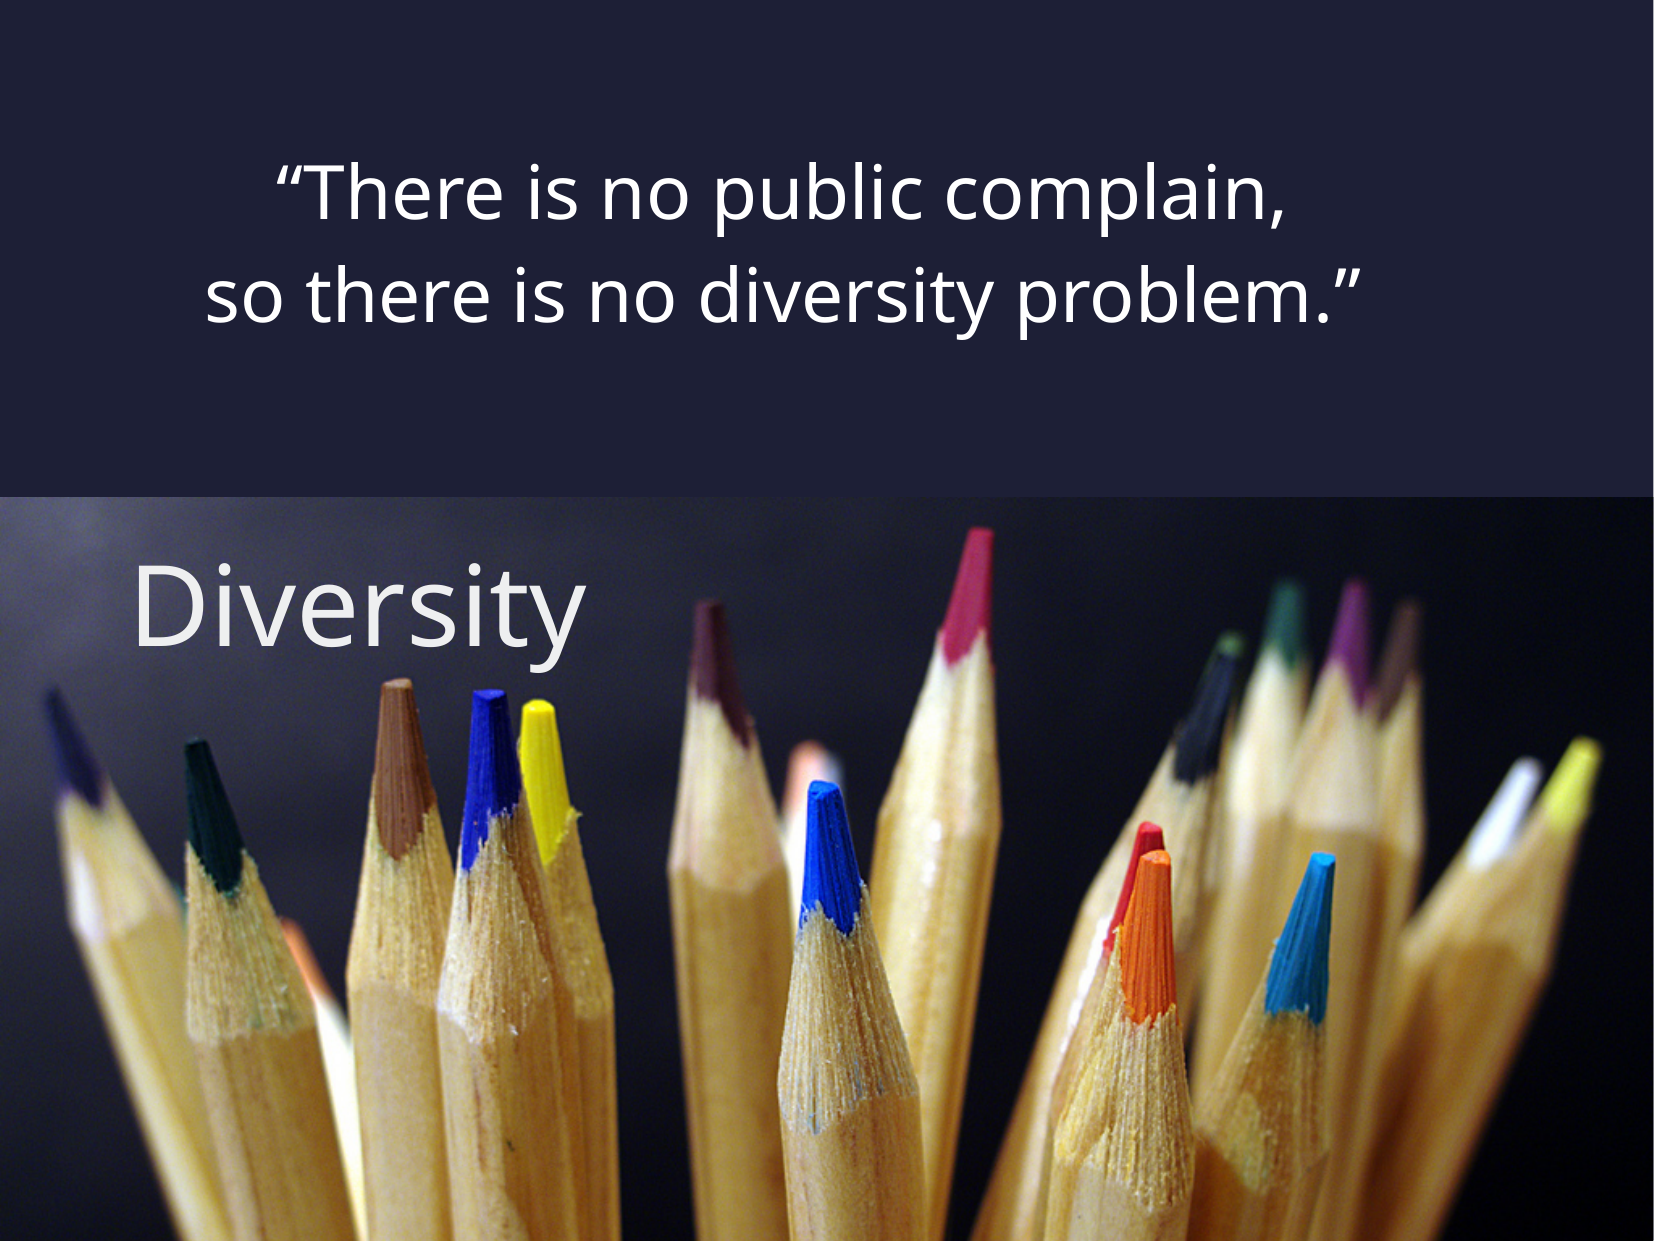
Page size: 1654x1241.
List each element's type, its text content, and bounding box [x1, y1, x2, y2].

picture [0, 497, 1654, 1241]
text_box Diversity [113, 519, 650, 660]
text_box “There is no public complain, so there is no diversity problem.” [189, 132, 1578, 398]
